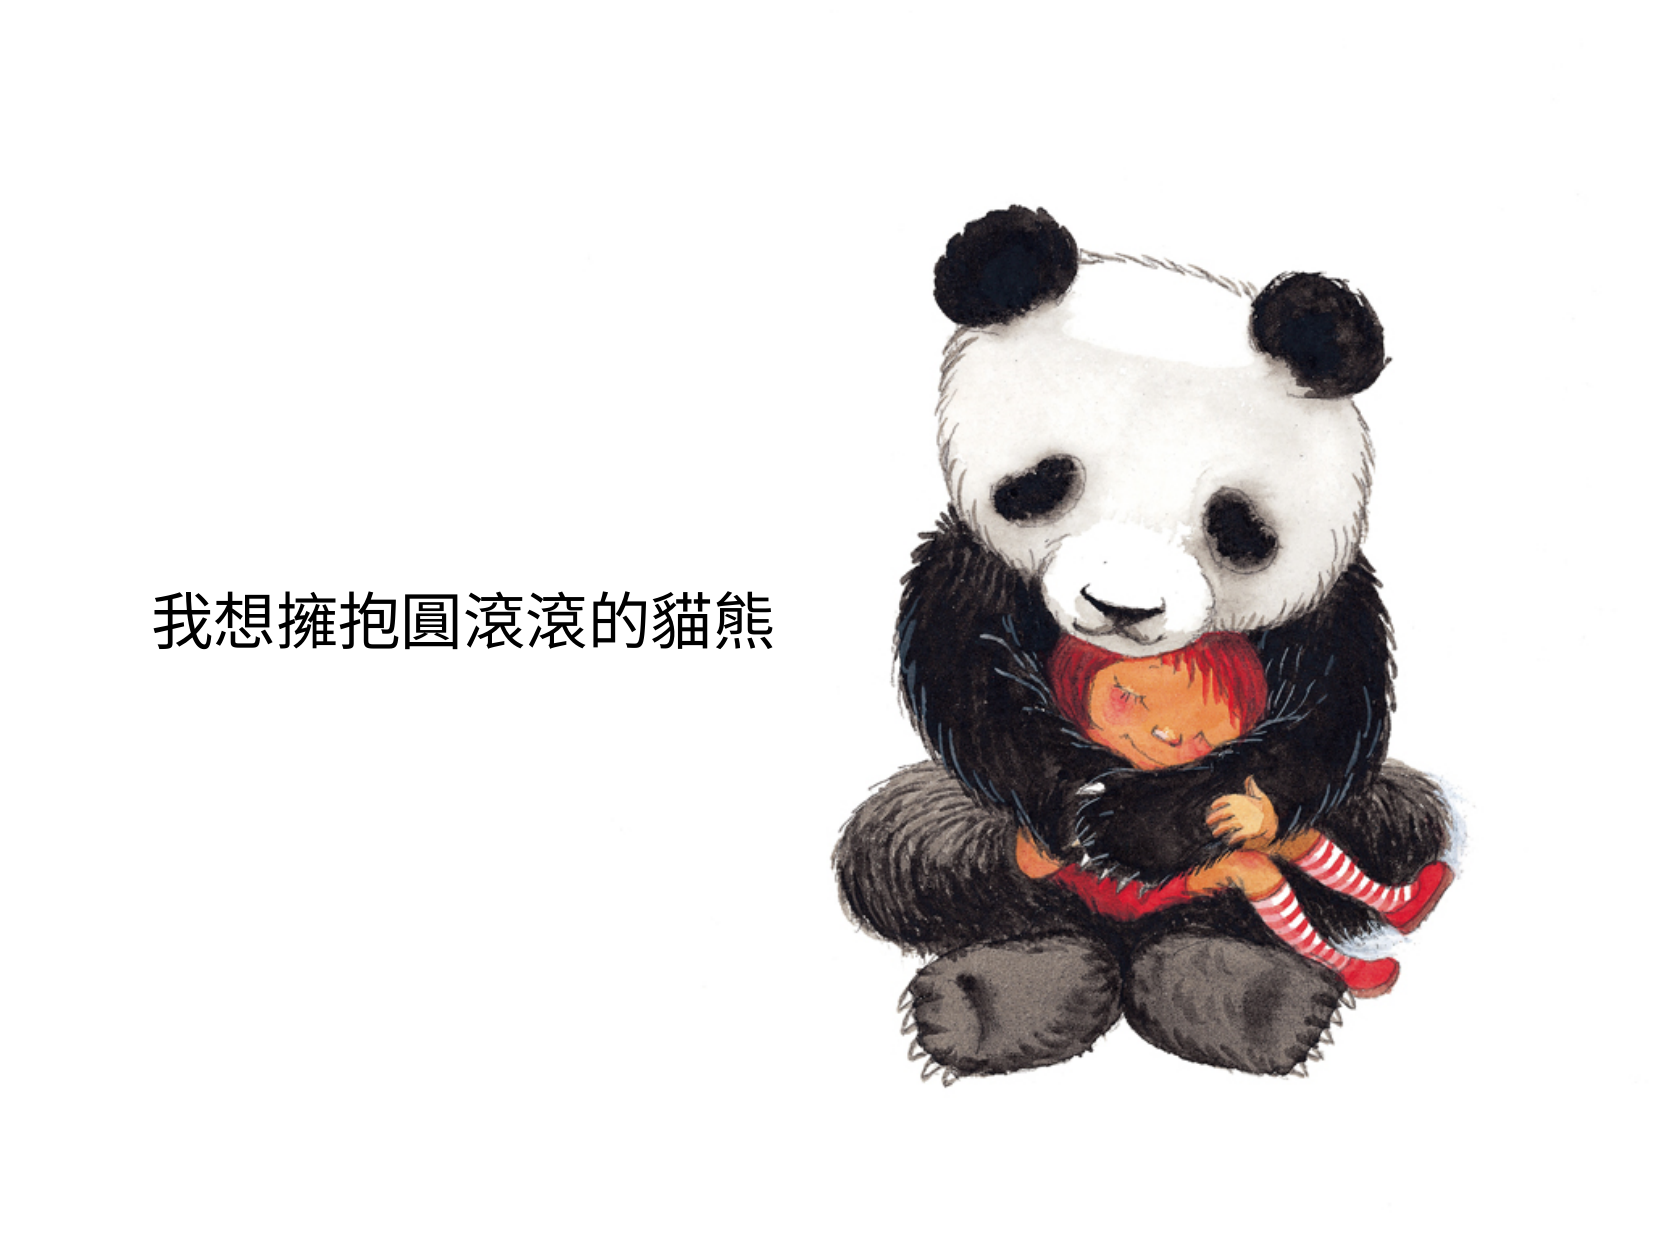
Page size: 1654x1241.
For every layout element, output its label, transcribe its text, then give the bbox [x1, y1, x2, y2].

title 我想擁抱圓滾滾的貓熊 [118, 513, 810, 721]
picture [1, 0, 1653, 1240]
